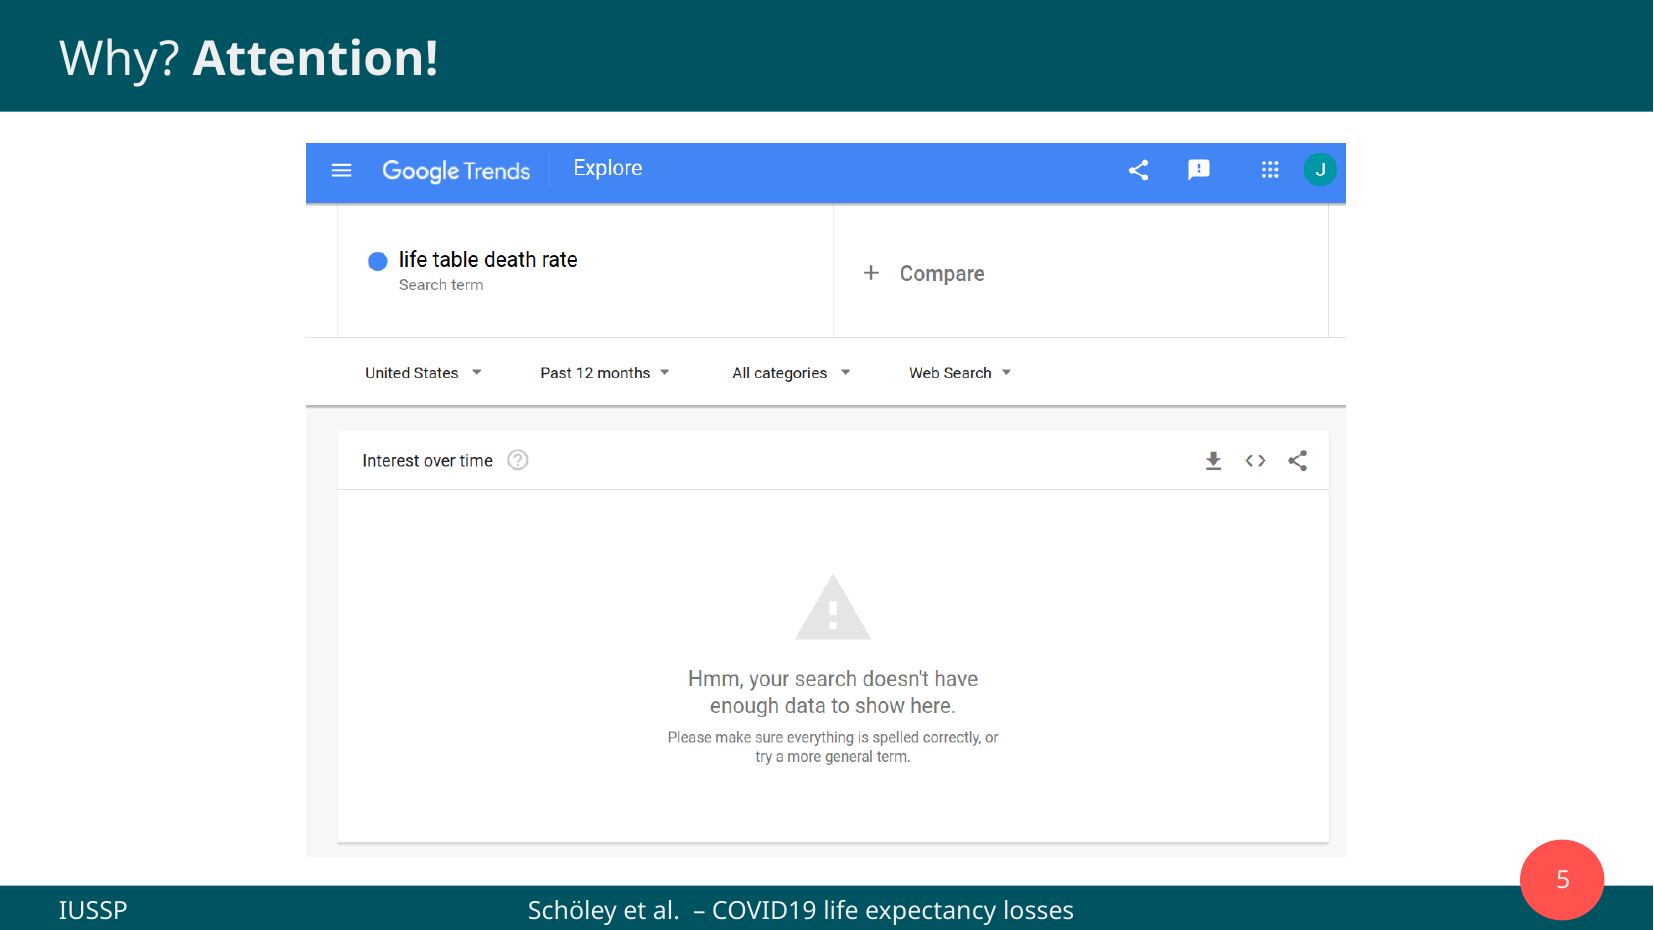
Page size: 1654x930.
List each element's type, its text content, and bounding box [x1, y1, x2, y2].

title Why? Attention! [58, 0, 1594, 117]
picture [306, 143, 1346, 857]
